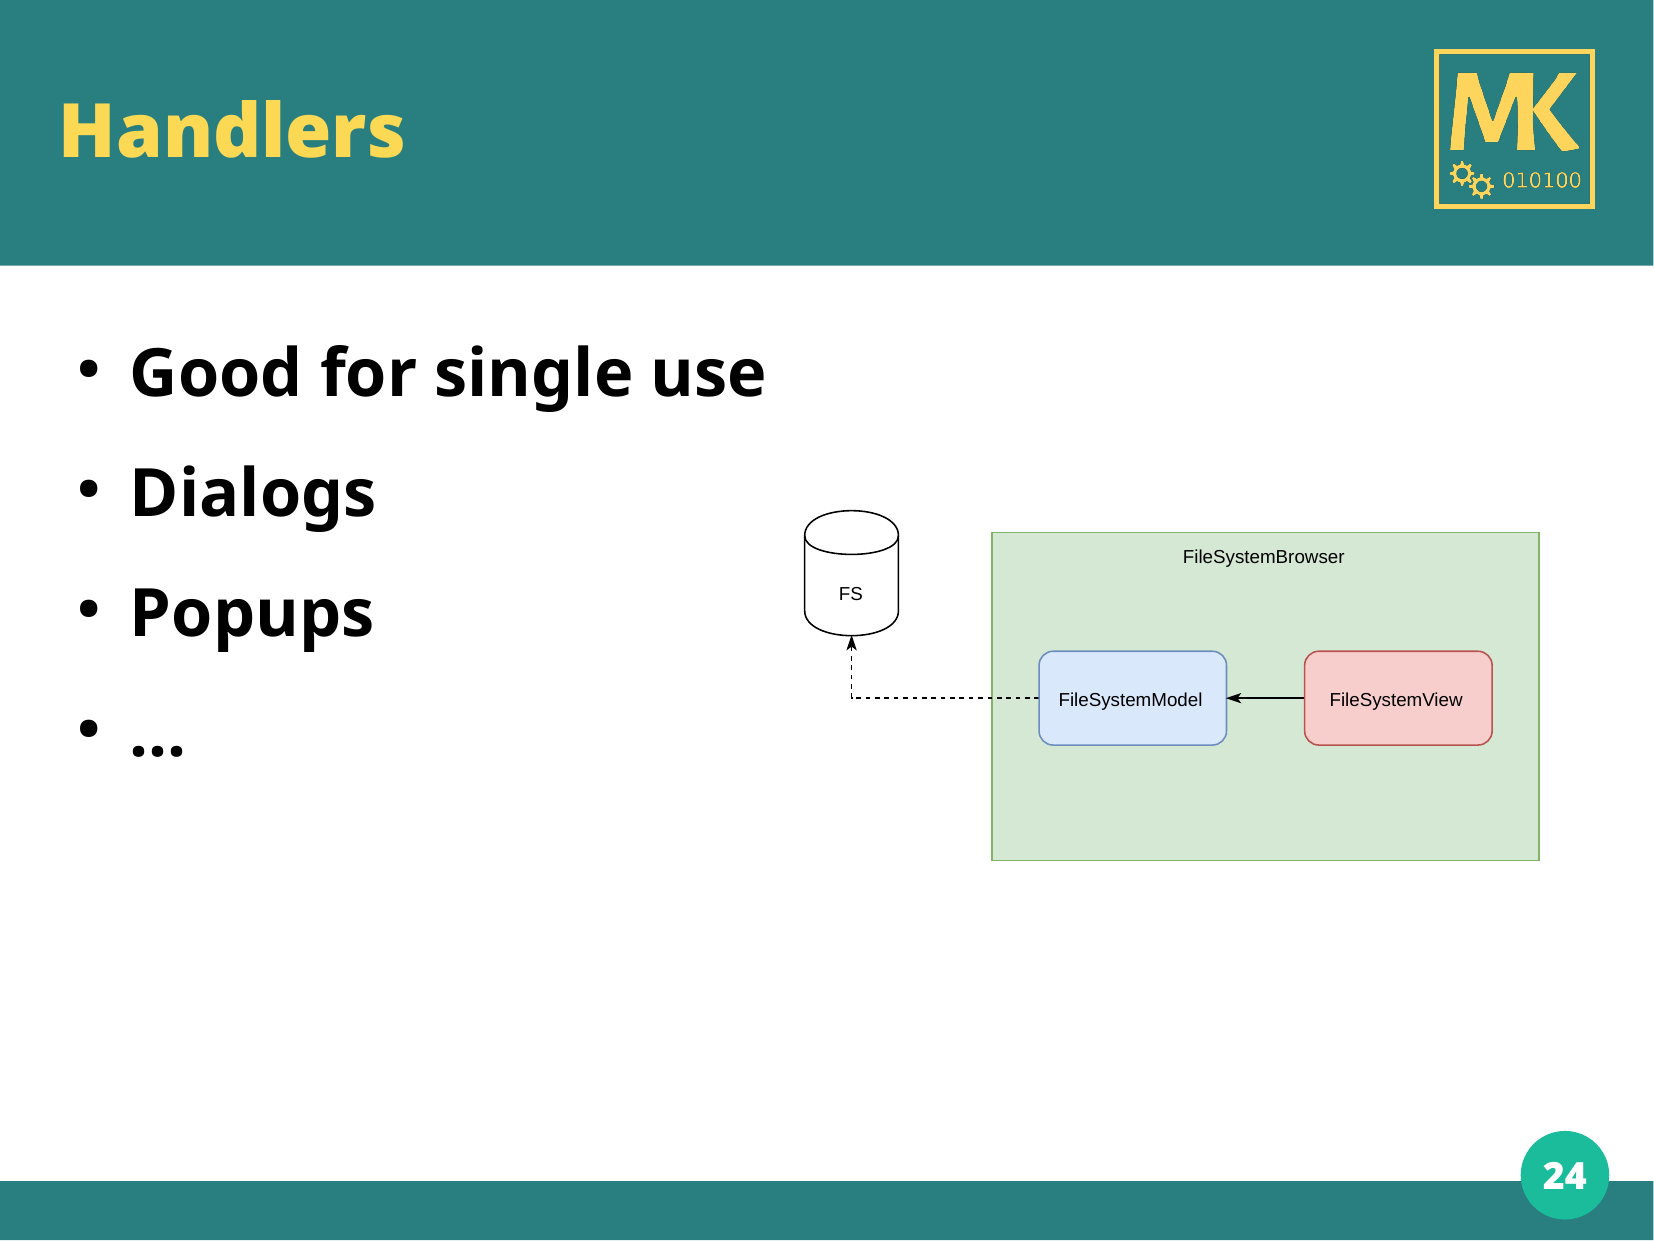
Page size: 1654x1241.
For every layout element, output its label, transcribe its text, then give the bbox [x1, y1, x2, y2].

picture [803, 509, 1541, 863]
list Good for single use Dialogs Popups … [59, 324, 1595, 1152]
title Handlers [59, 49, 1595, 207]
